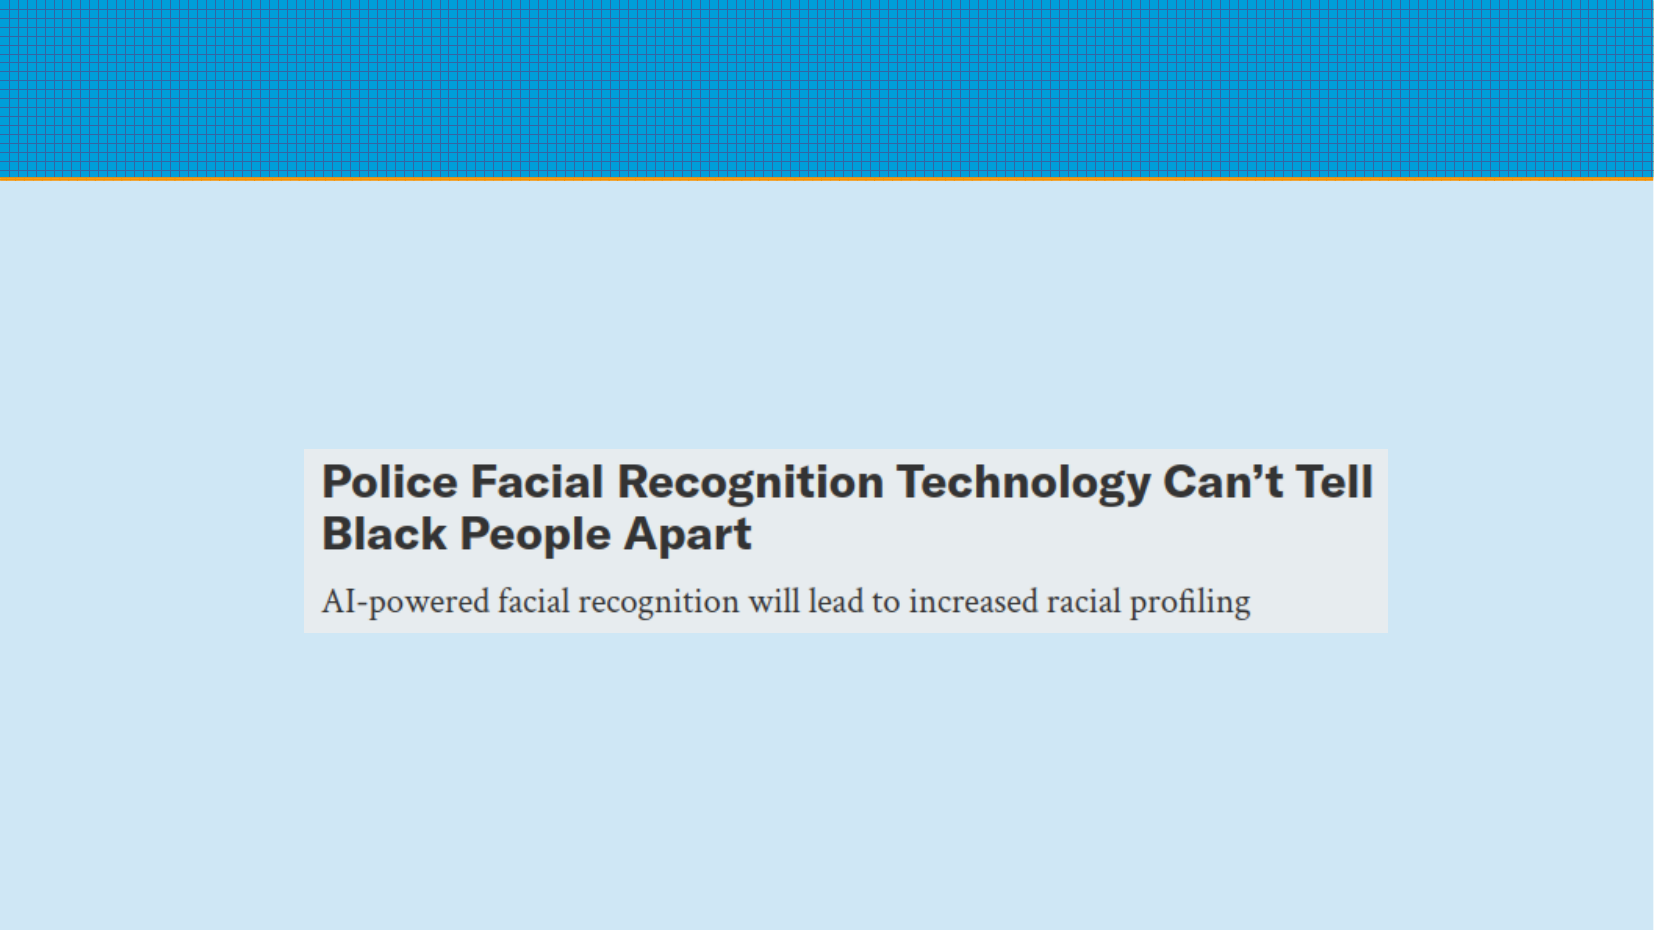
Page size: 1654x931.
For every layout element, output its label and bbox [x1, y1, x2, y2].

picture [304, 449, 1388, 633]
